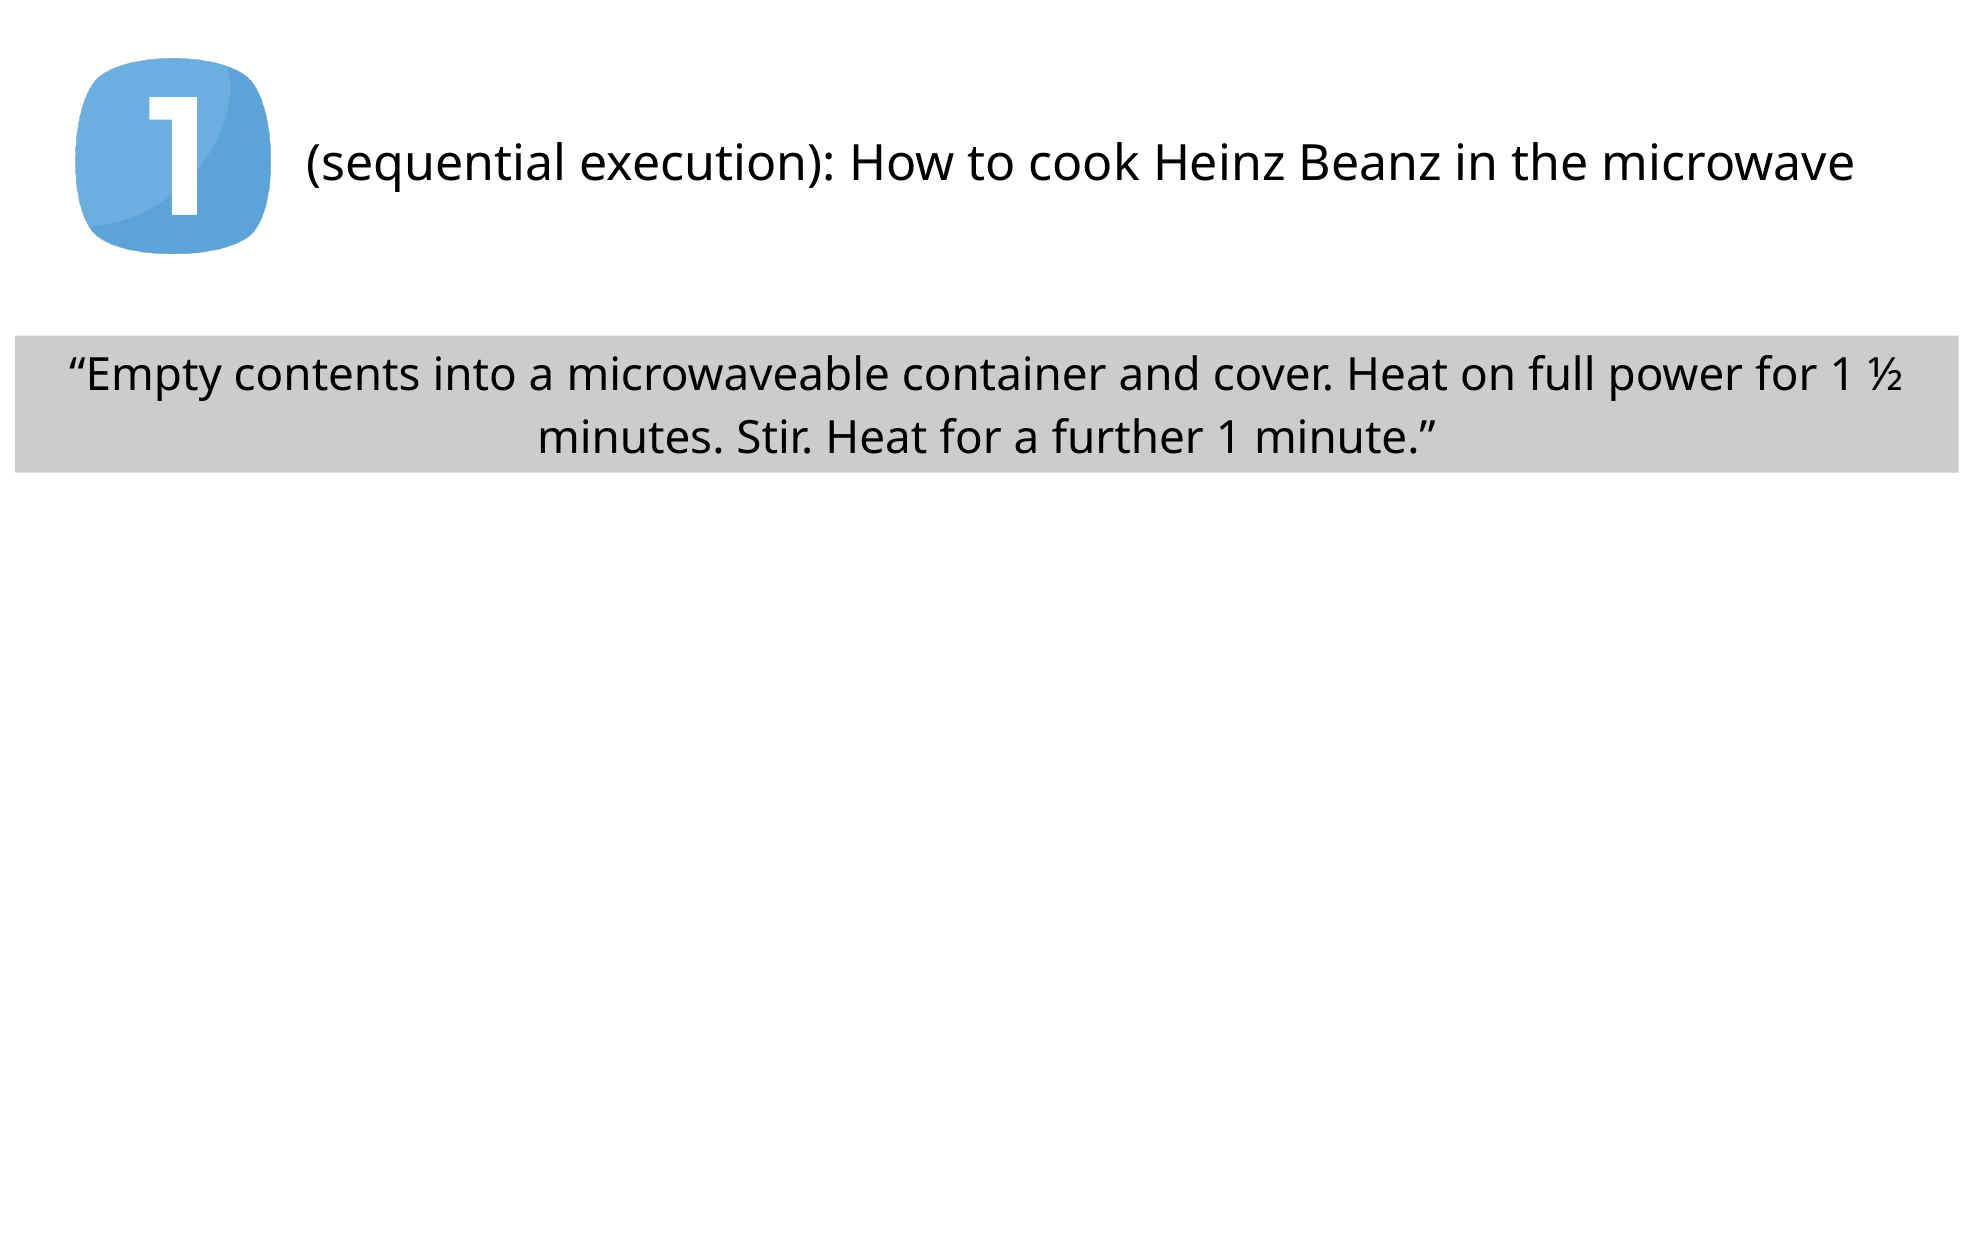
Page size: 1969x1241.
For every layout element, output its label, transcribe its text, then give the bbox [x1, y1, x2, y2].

picture [75, 58, 271, 254]
text_box (sequential execution): How to cook Heinz Beanz in the microwave [300, 96, 1921, 226]
text_box “Empty contents into a microwaveable container and cover. Heat on full power for 1 ½ minutes. Stir. Heat for a further 1 minute.” [15, 345, 1959, 464]
